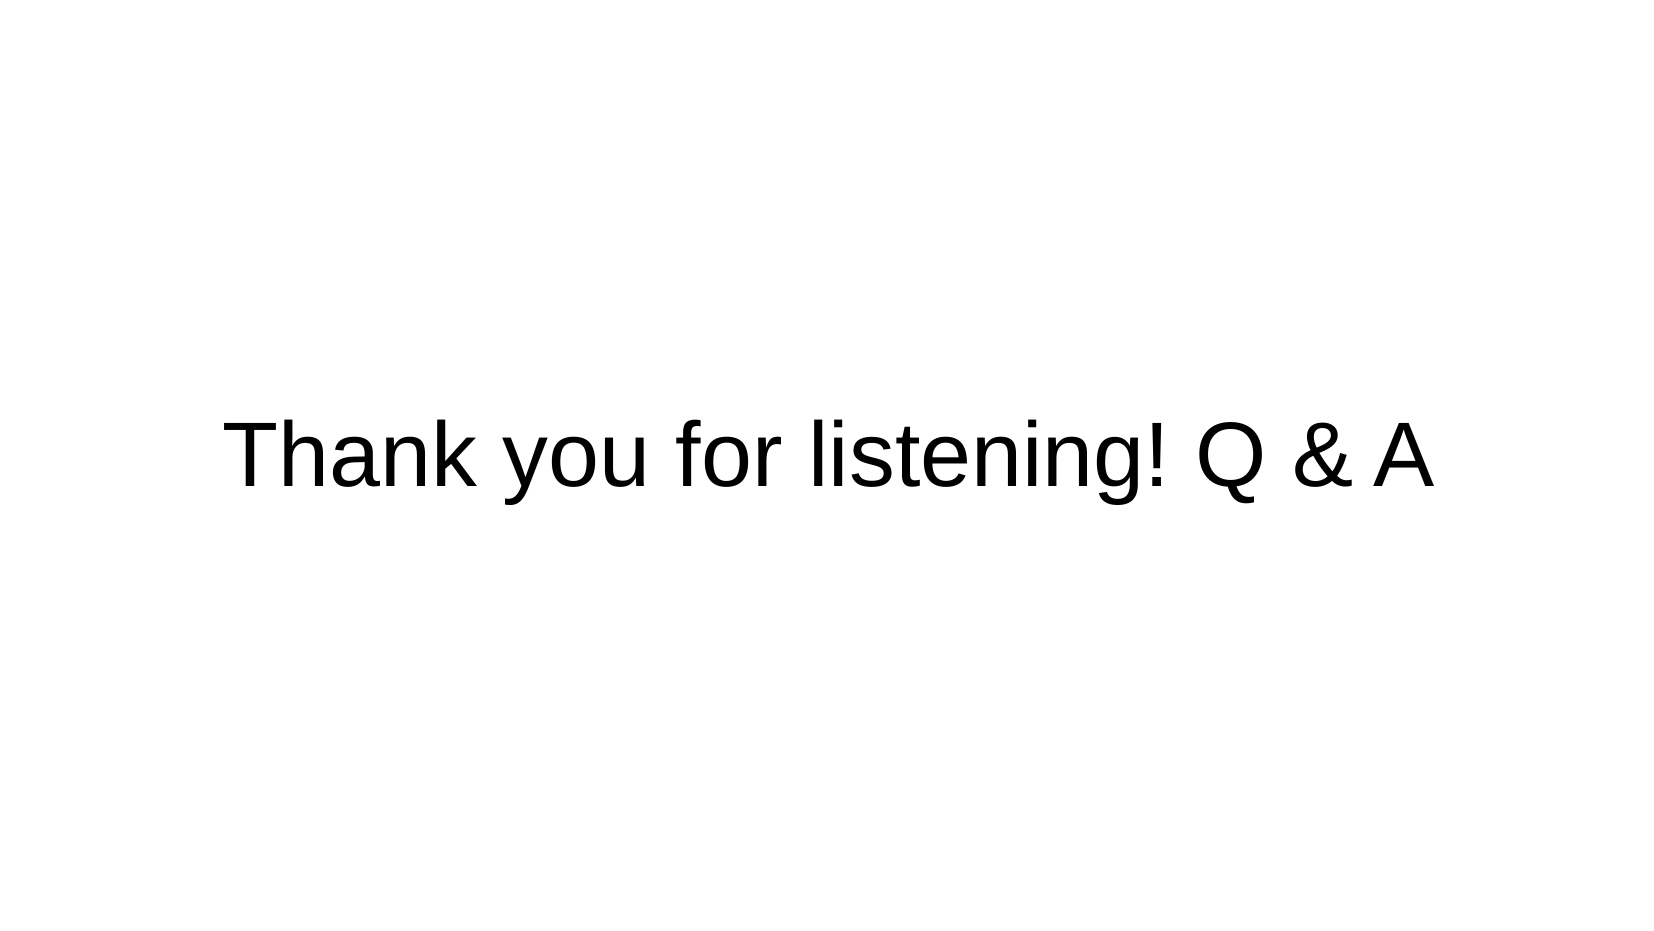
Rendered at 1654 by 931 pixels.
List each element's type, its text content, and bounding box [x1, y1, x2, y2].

title Thank you for listening! Q & A [165, 377, 1495, 532]
